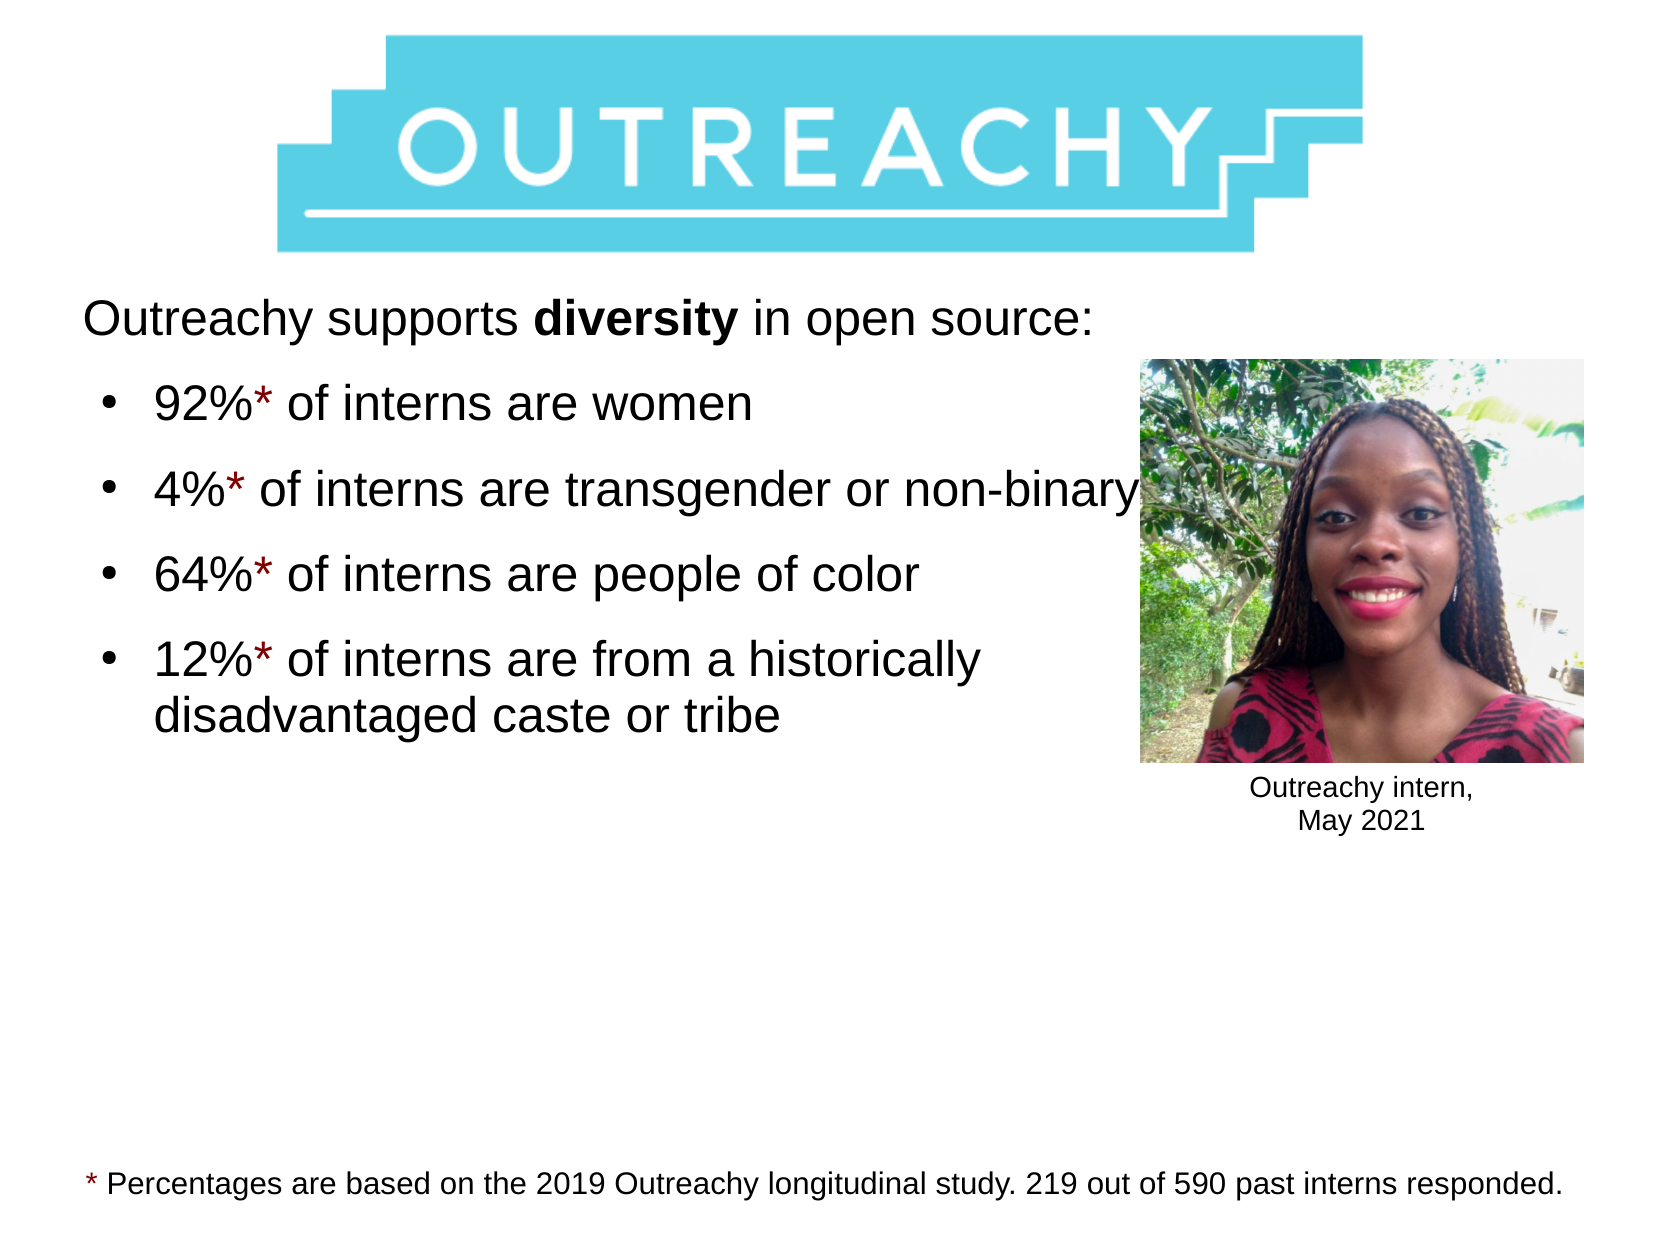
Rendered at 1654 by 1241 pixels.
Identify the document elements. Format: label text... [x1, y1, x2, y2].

picture [1140, 359, 1584, 763]
text_box * Percentages are based on the 2019 Outreachy longitudinal study. 219 out of 590 past interns responded. [70, 1158, 1606, 1211]
text_box Outreachy intern, May 2021 [1151, 764, 1572, 845]
list Outreachy supports diversity in open source: 92%* of interns are women 4%* of interns are transgender or non-binary 64%* of interns are people of color 12%* of interns are from a historically disadvantaged caste or tribe [82, 290, 1276, 1111]
picture [206, 15, 1447, 270]
